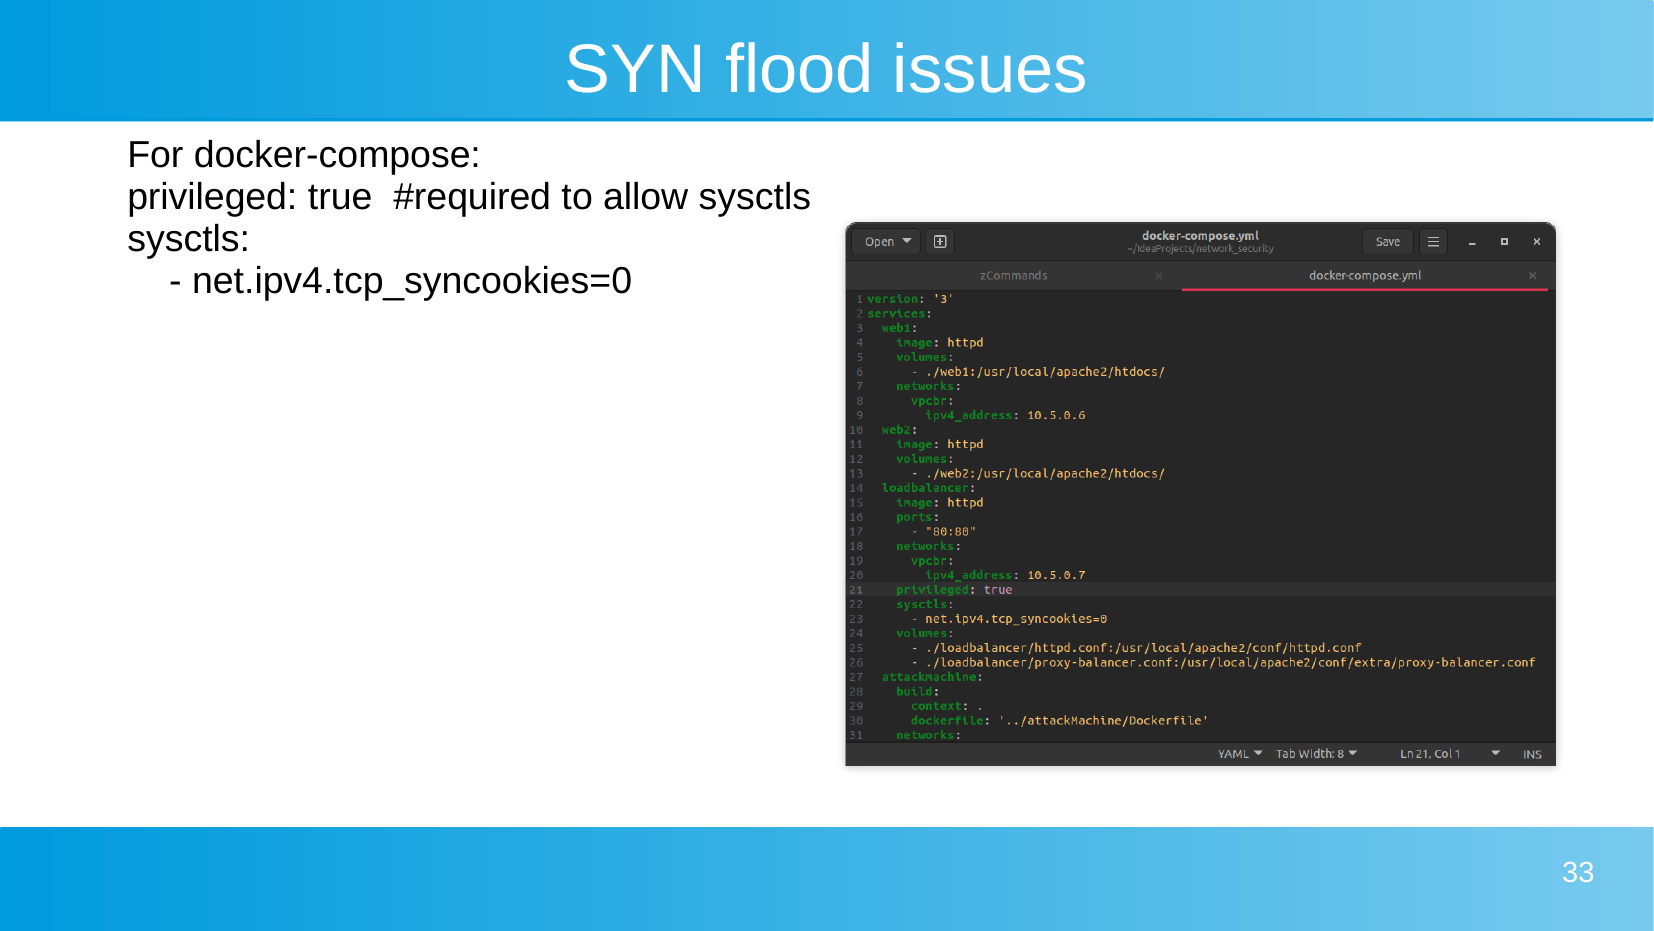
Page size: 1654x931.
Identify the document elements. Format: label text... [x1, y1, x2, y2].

text_box For docker-compose: privileged: true #required to allow sysctls sysctls: - net.ipv4.tcp_syncookies=0 [112, 126, 1426, 309]
picture [825, 204, 1576, 788]
title SYN flood issues [59, 29, 1595, 108]
